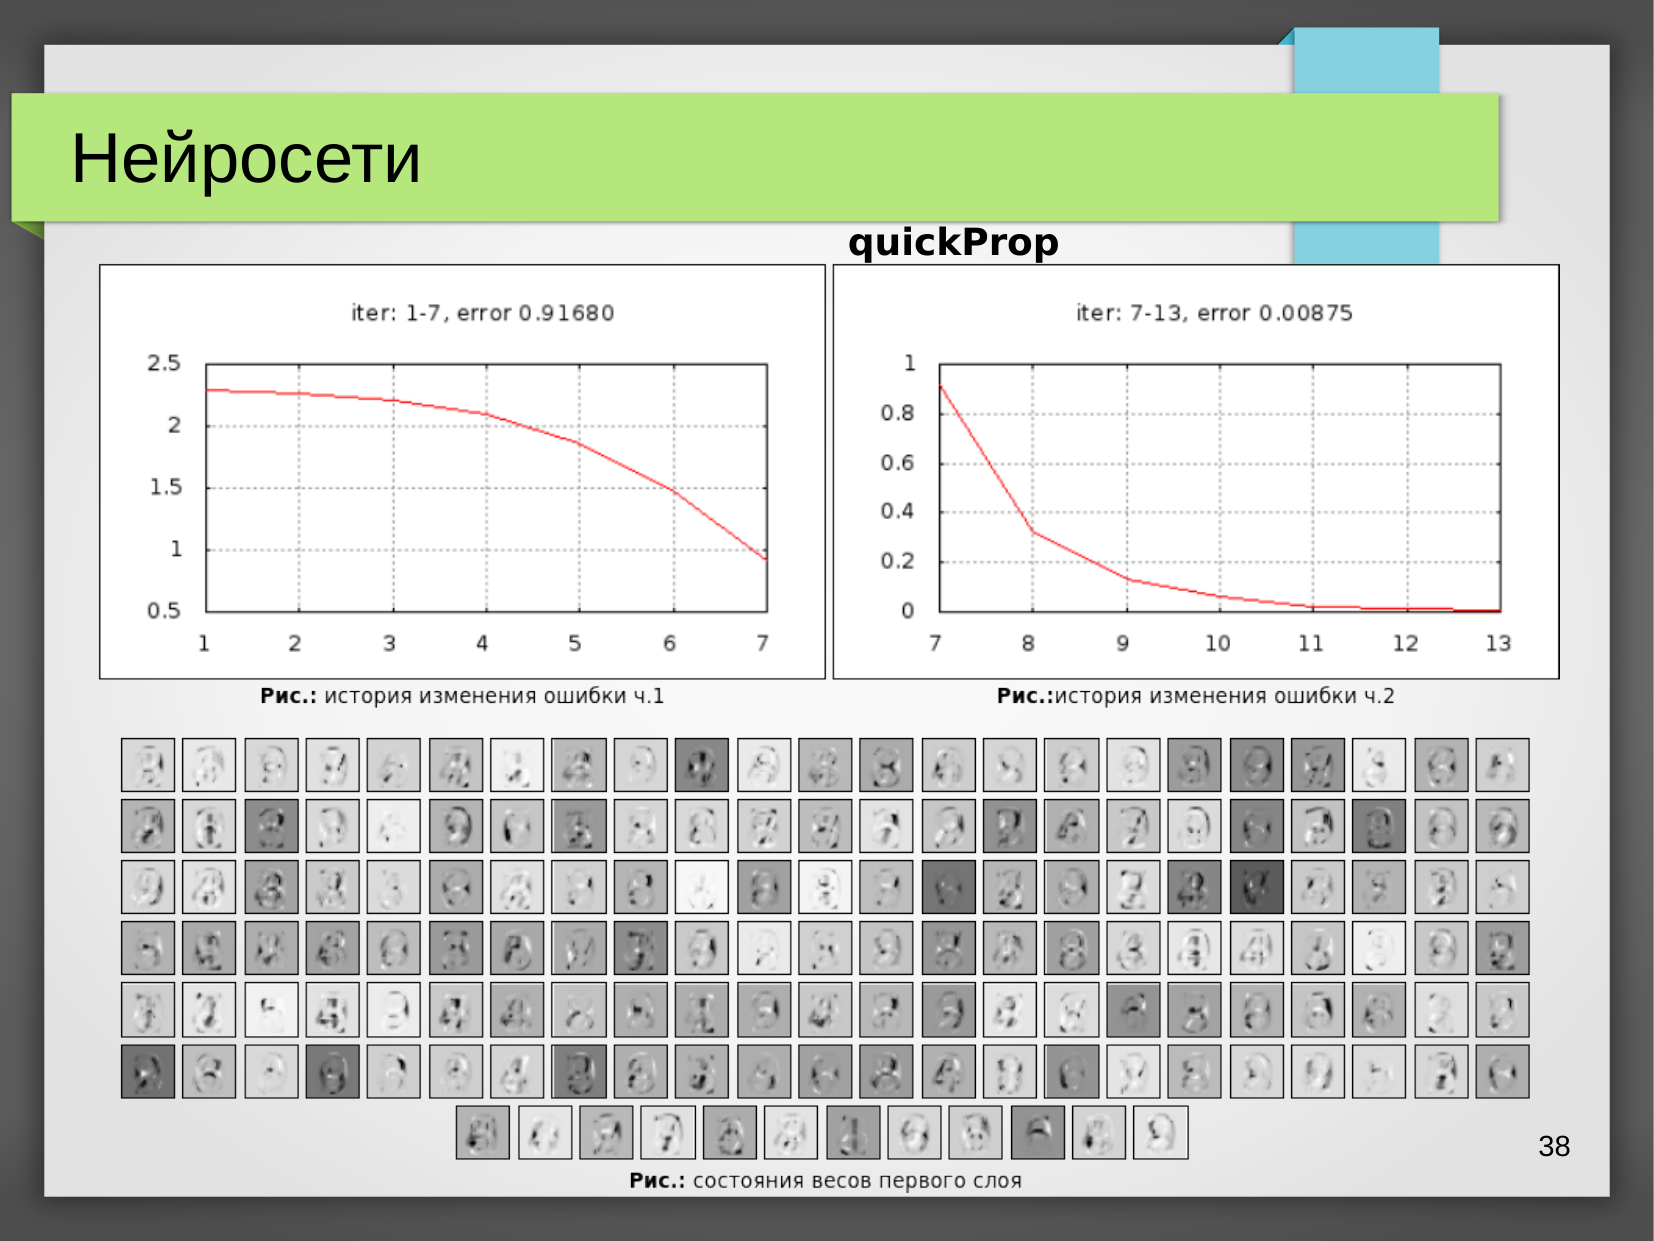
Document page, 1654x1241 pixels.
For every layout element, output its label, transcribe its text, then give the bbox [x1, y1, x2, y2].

title Нейросети [70, 118, 1205, 199]
text_box quickProp [833, 213, 1075, 261]
picture [0, 0, 1654, 1241]
